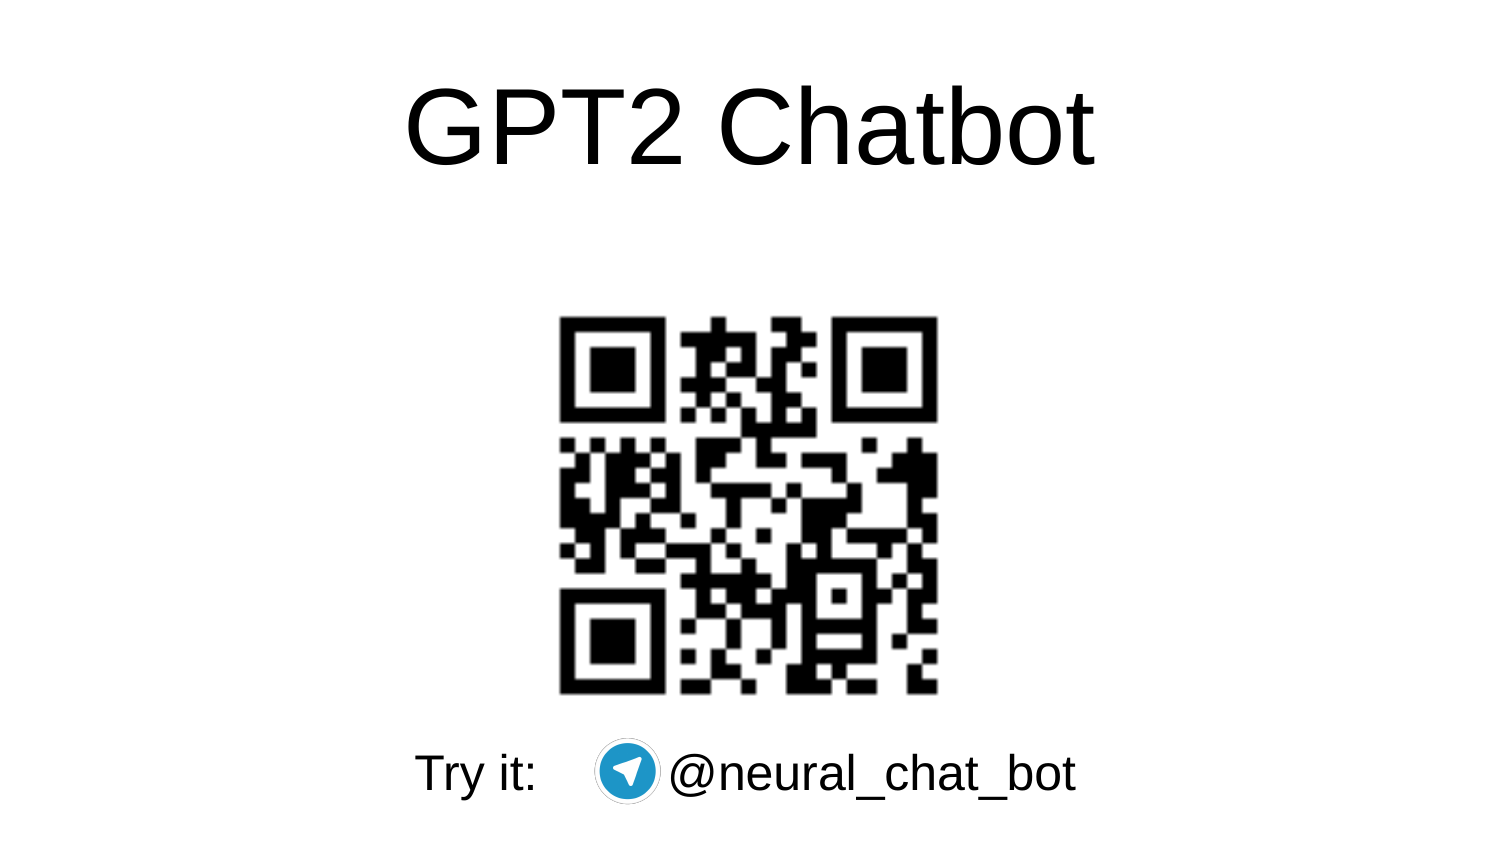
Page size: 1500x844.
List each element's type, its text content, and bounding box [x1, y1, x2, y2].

picture [501, 258, 999, 725]
picture [592, 736, 664, 808]
title GPT2 Chatbot [51, 30, 1449, 202]
text_box Try it: @neural_chat_bot [399, 725, 1159, 808]
